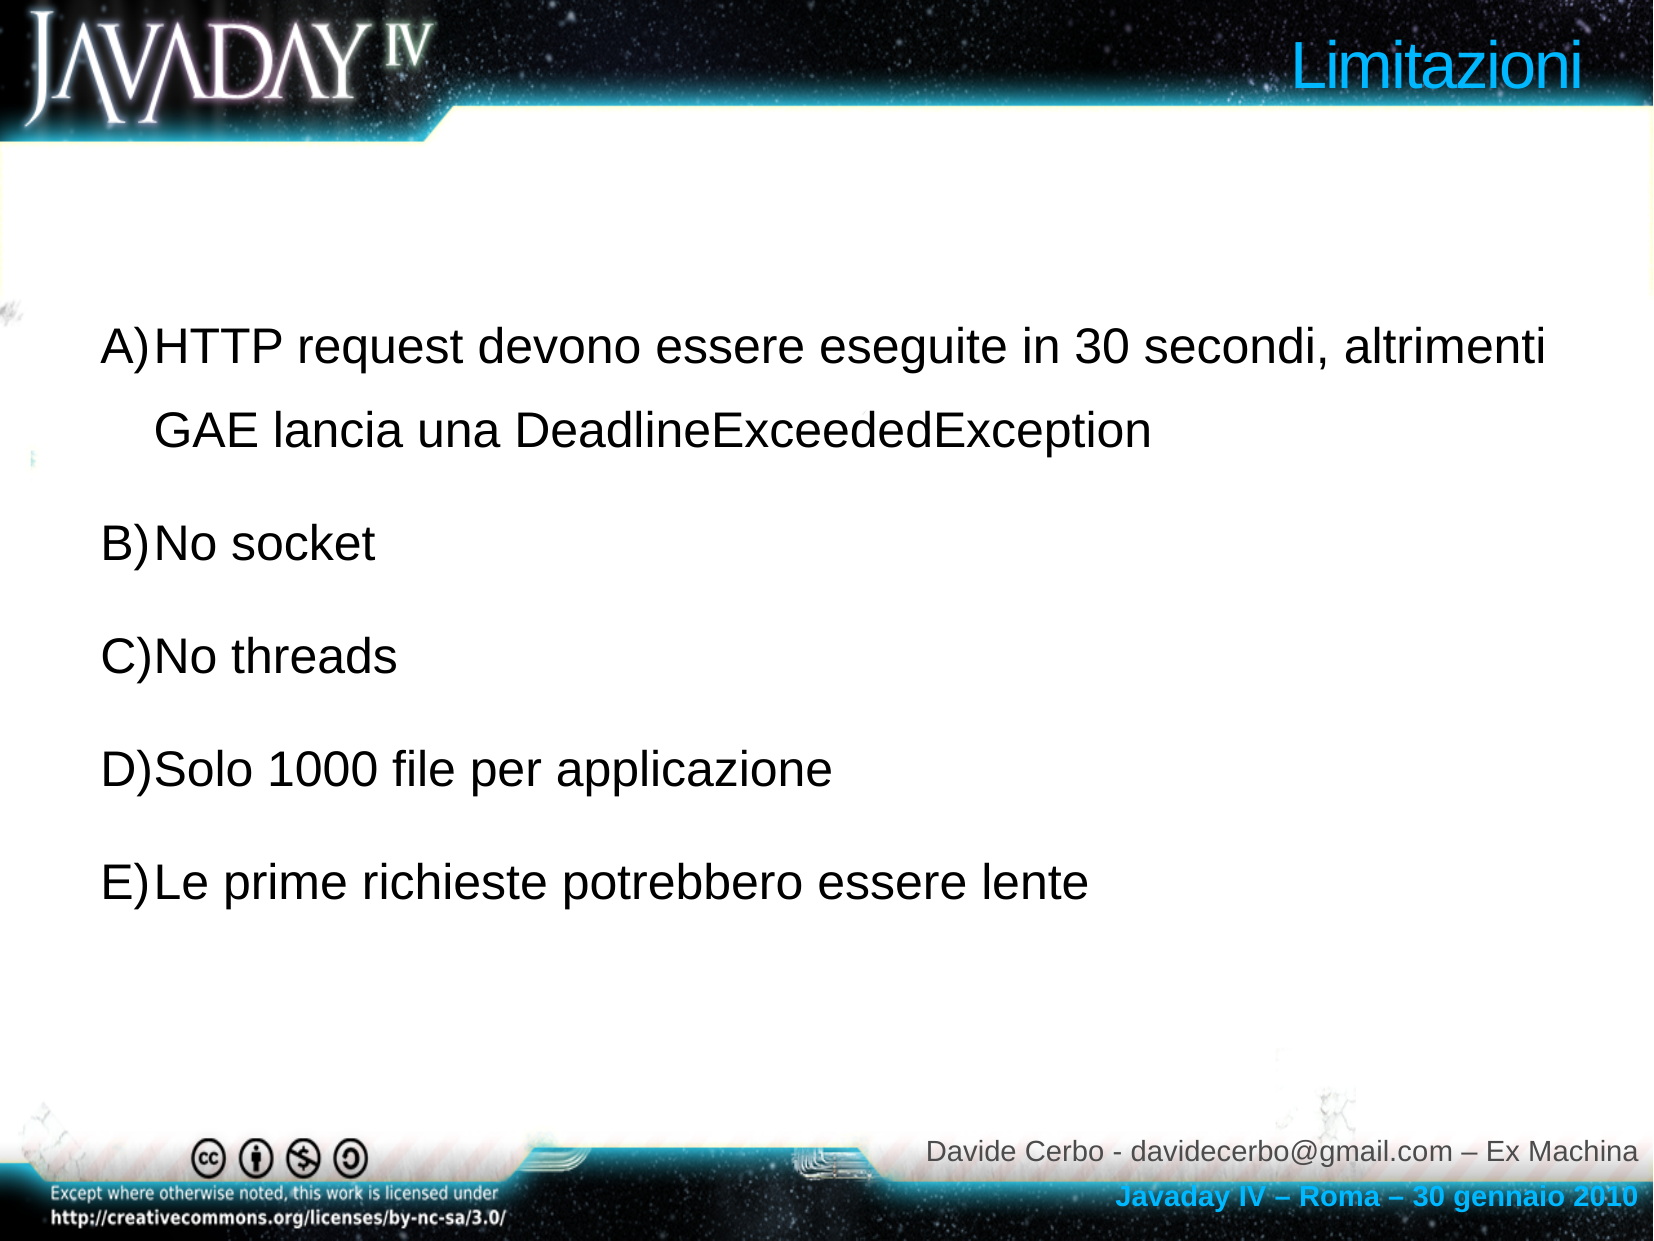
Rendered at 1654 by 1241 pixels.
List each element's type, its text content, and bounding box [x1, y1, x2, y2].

picture [0, 0, 1653, 1241]
title Limitazioni [108, 7, 1585, 124]
list HTTP request devono essere eseguite in 30 secondi, altrimenti GAE lancia una DeadlineExceededException No socket No threads Solo 1000 file per applicazione Le prime richieste potrebbero essere lente [82, 290, 1571, 1109]
